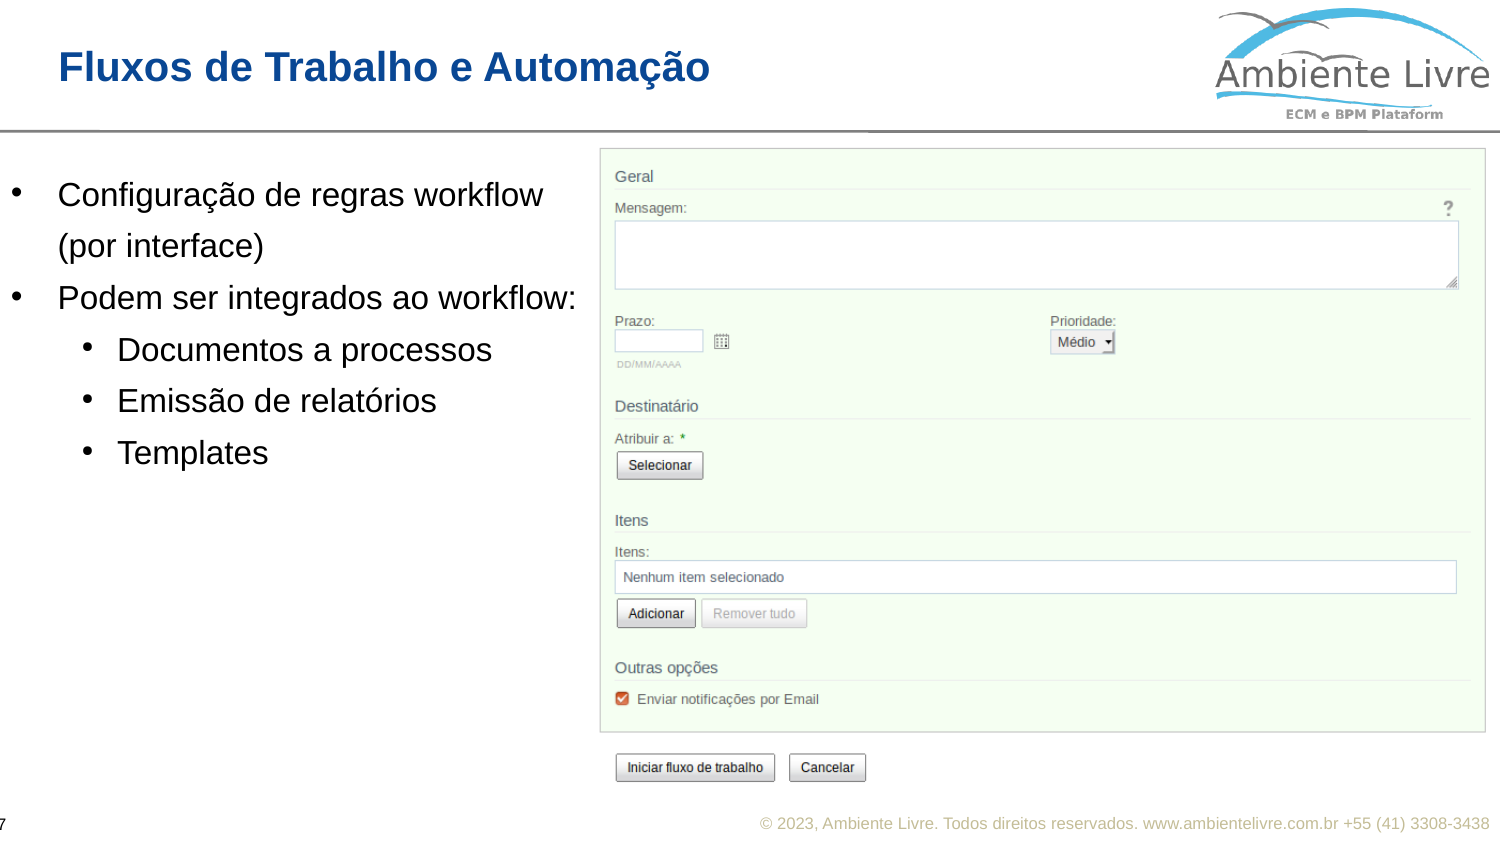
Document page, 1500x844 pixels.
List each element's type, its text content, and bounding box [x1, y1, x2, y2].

picture [1215, 8, 1489, 119]
picture [590, 141, 1489, 792]
title Fluxos de Trabalho e Automação [43, 8, 1127, 129]
text_box Configuração de regras workflow (por interface) Podem ser integrados ao workflow: Documentos a processos Emissão de relatórios Templates [0, 165, 590, 479]
